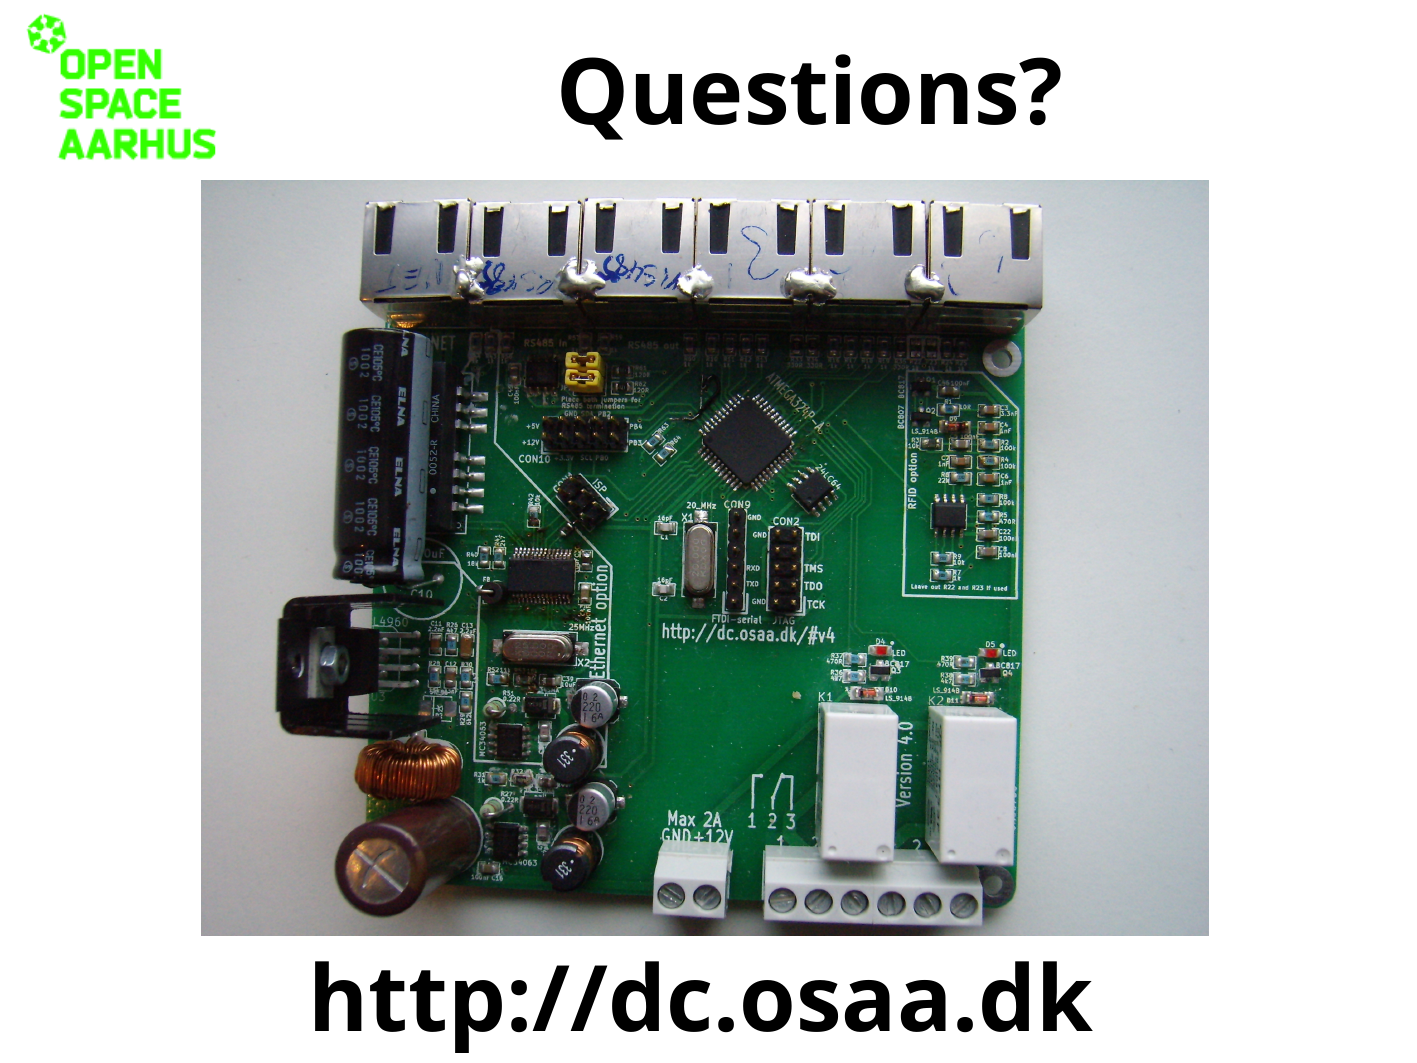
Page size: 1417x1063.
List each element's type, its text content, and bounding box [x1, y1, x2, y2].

picture [0, 0, 1209, 906]
title Questions? [280, 0, 1340, 178]
title http://dc.osaa.dk [172, 906, 1232, 1063]
